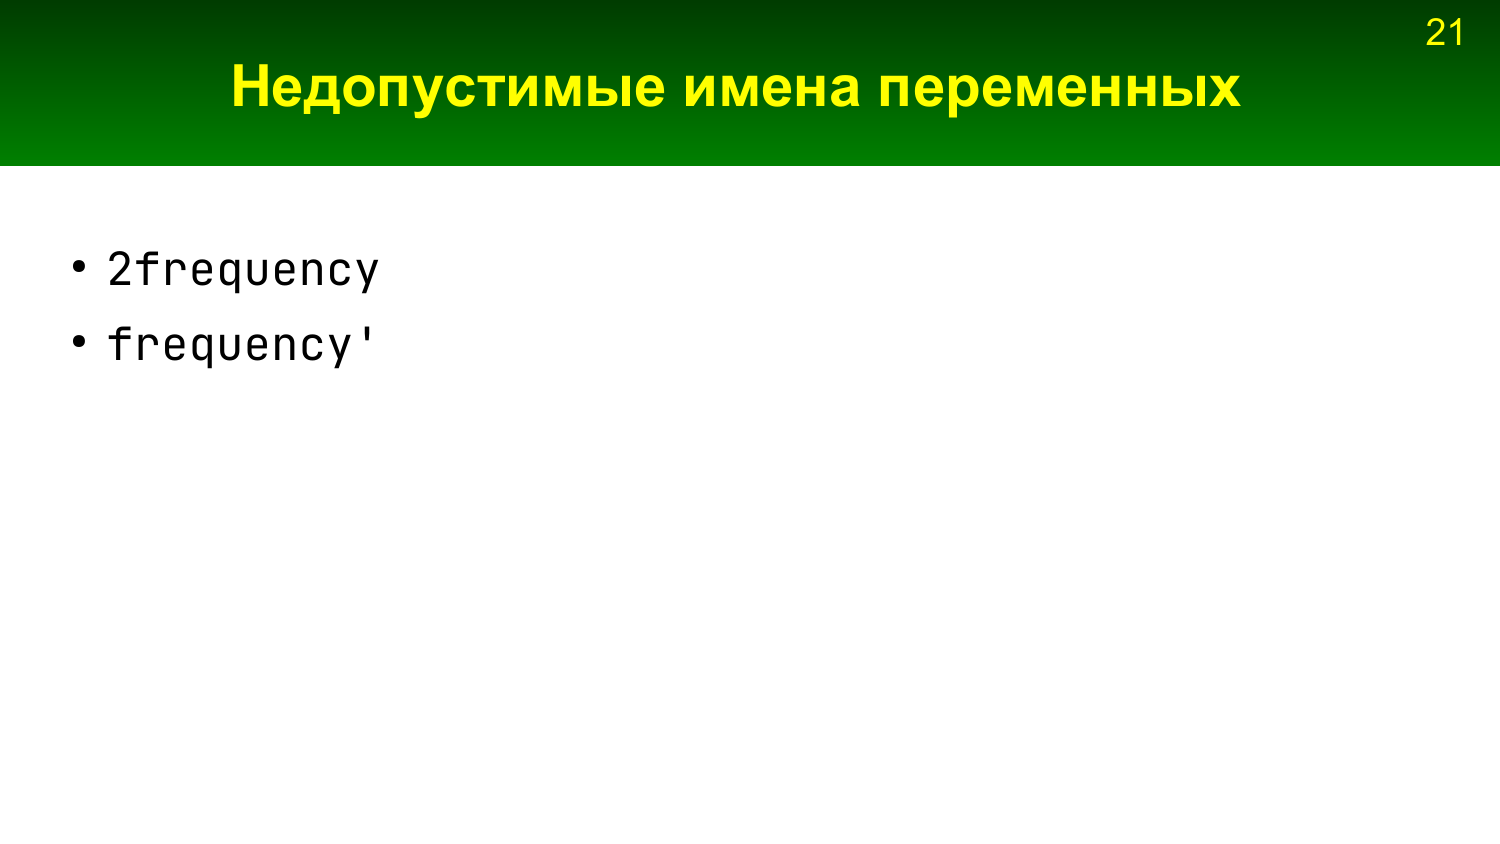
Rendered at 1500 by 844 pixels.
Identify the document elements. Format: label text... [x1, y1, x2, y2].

text_box 2frequency frequency' [70, 224, 422, 378]
title Недопустимые имена переменных [47, 11, 1426, 154]
